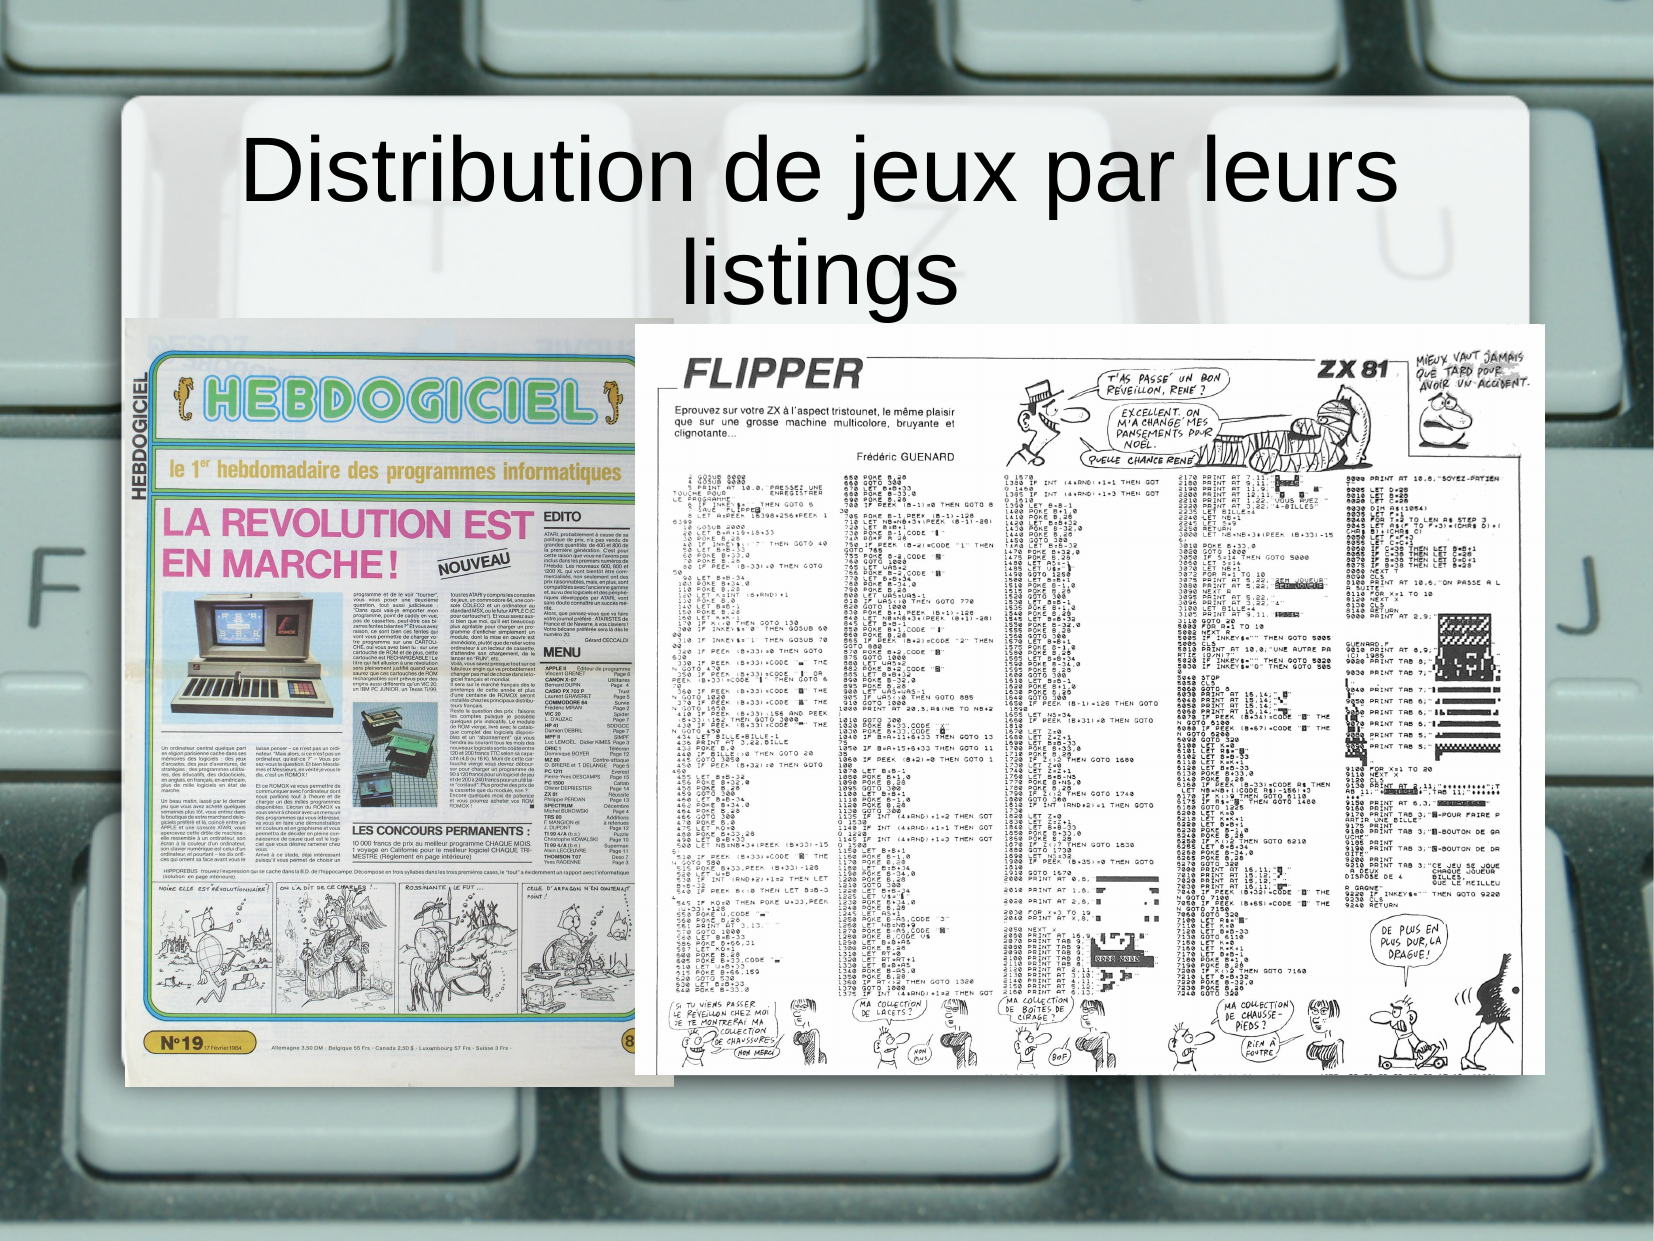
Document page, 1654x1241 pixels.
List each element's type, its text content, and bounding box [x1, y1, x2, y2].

title Distribution de jeux par leurs listings [135, 117, 1506, 324]
picture [0, 0, 1654, 1241]
